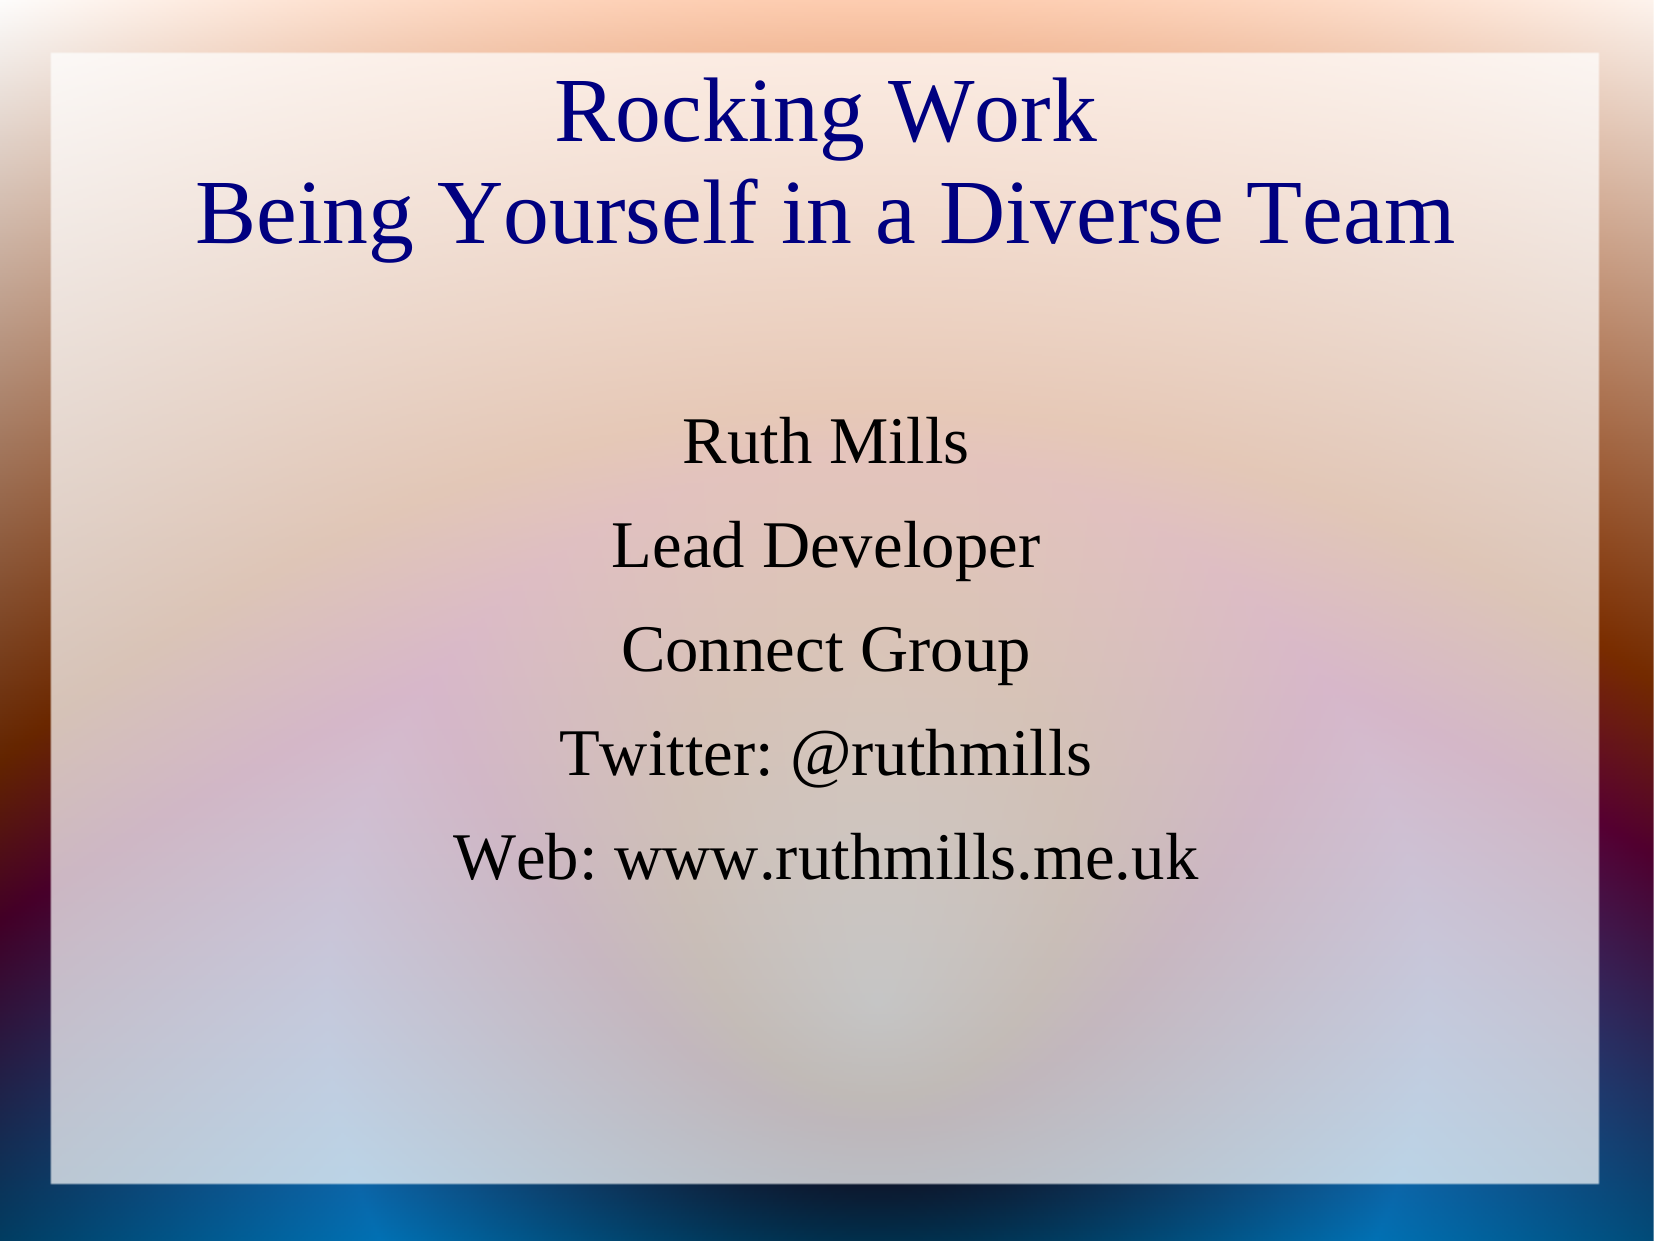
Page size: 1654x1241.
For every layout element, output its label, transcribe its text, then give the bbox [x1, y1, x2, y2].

list Ruth Mills Lead Developer Connect Group Twitter: @ruthmills Web: www.ruthmills.me.uk [82, 290, 1571, 1034]
title Rocking Work Being Yourself in a Diverse Team [82, 55, 1571, 263]
picture [0, 0, 1654, 1241]
